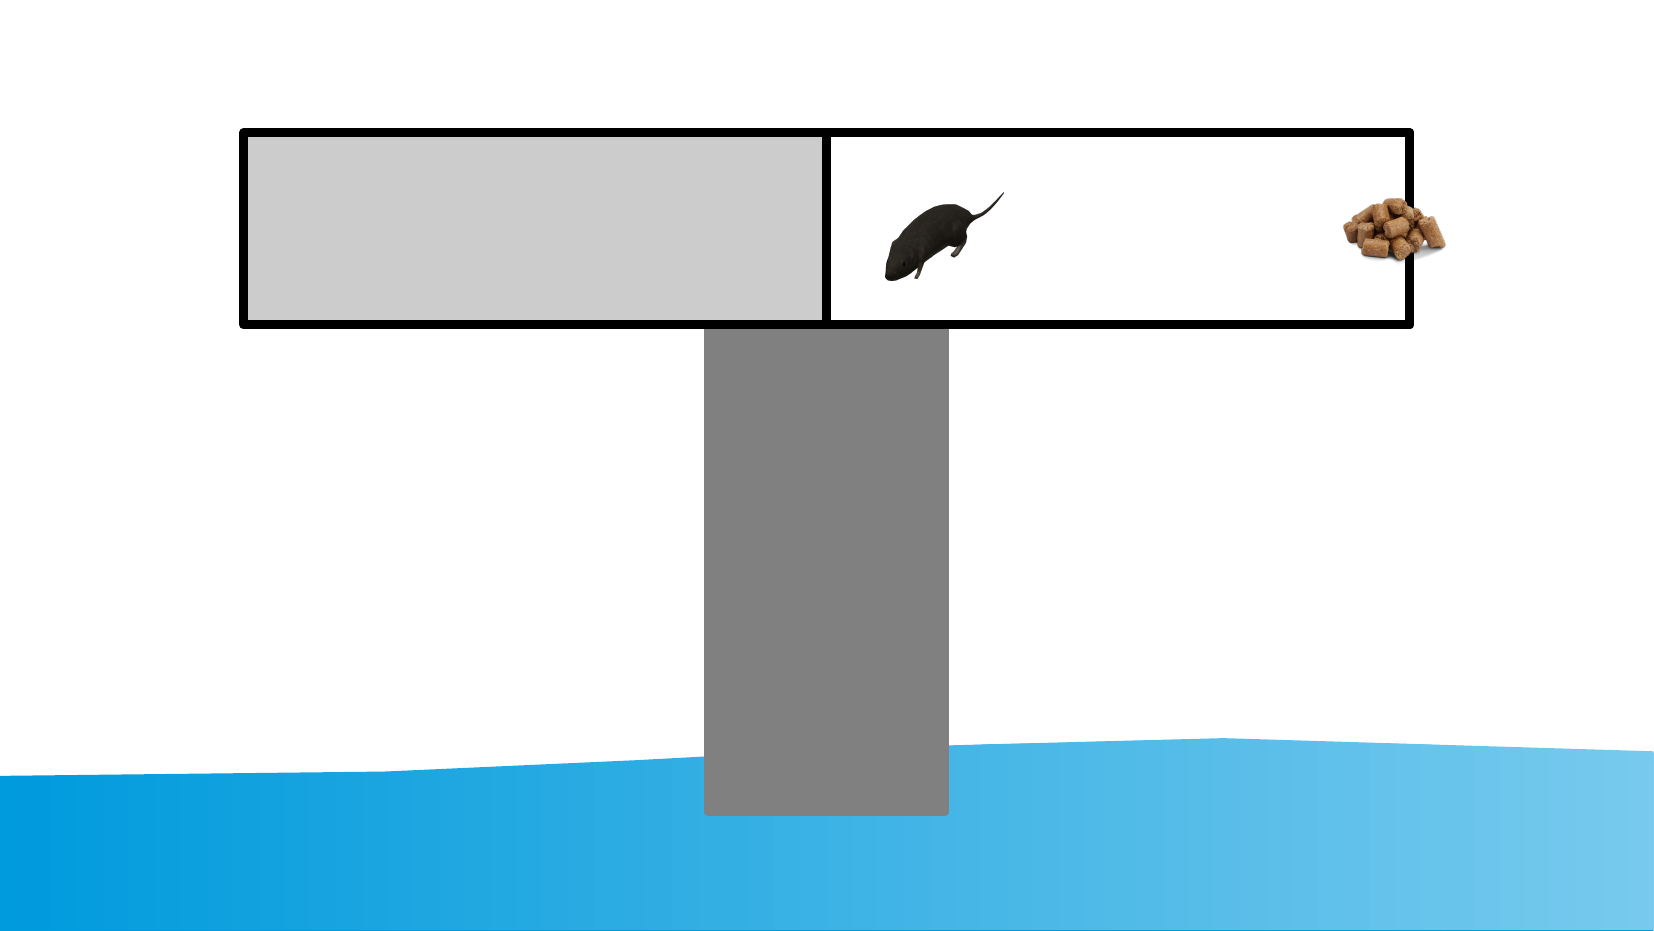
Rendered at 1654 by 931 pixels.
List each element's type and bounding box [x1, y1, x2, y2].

text_box [243, 132, 1410, 813]
picture [885, 192, 1004, 281]
picture [1343, 141, 1447, 266]
